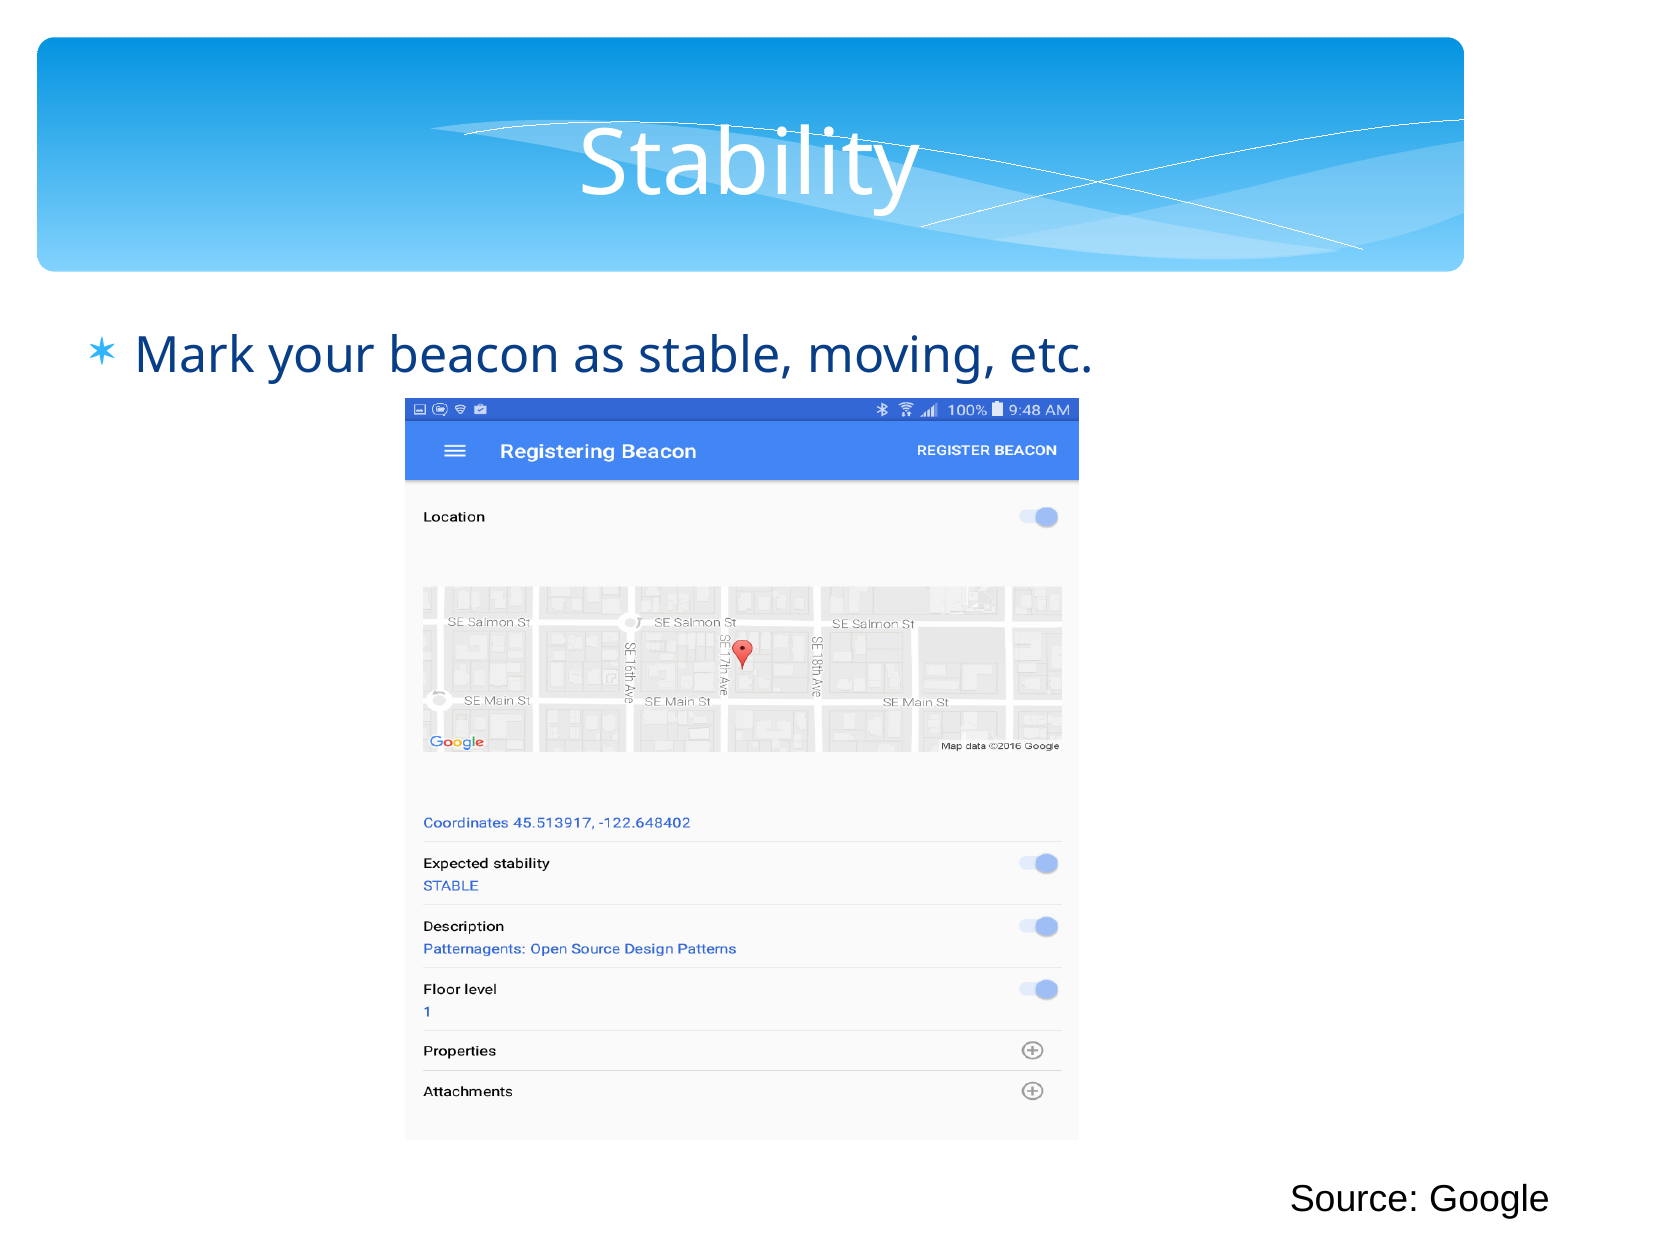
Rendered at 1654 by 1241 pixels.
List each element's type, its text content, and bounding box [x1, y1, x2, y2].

list Mark your beacon as stable, moving, etc. [75, 315, 1403, 462]
title Stability [74, 55, 1425, 261]
picture [405, 398, 1079, 1141]
text_box Source: Google [1274, 1170, 1605, 1232]
